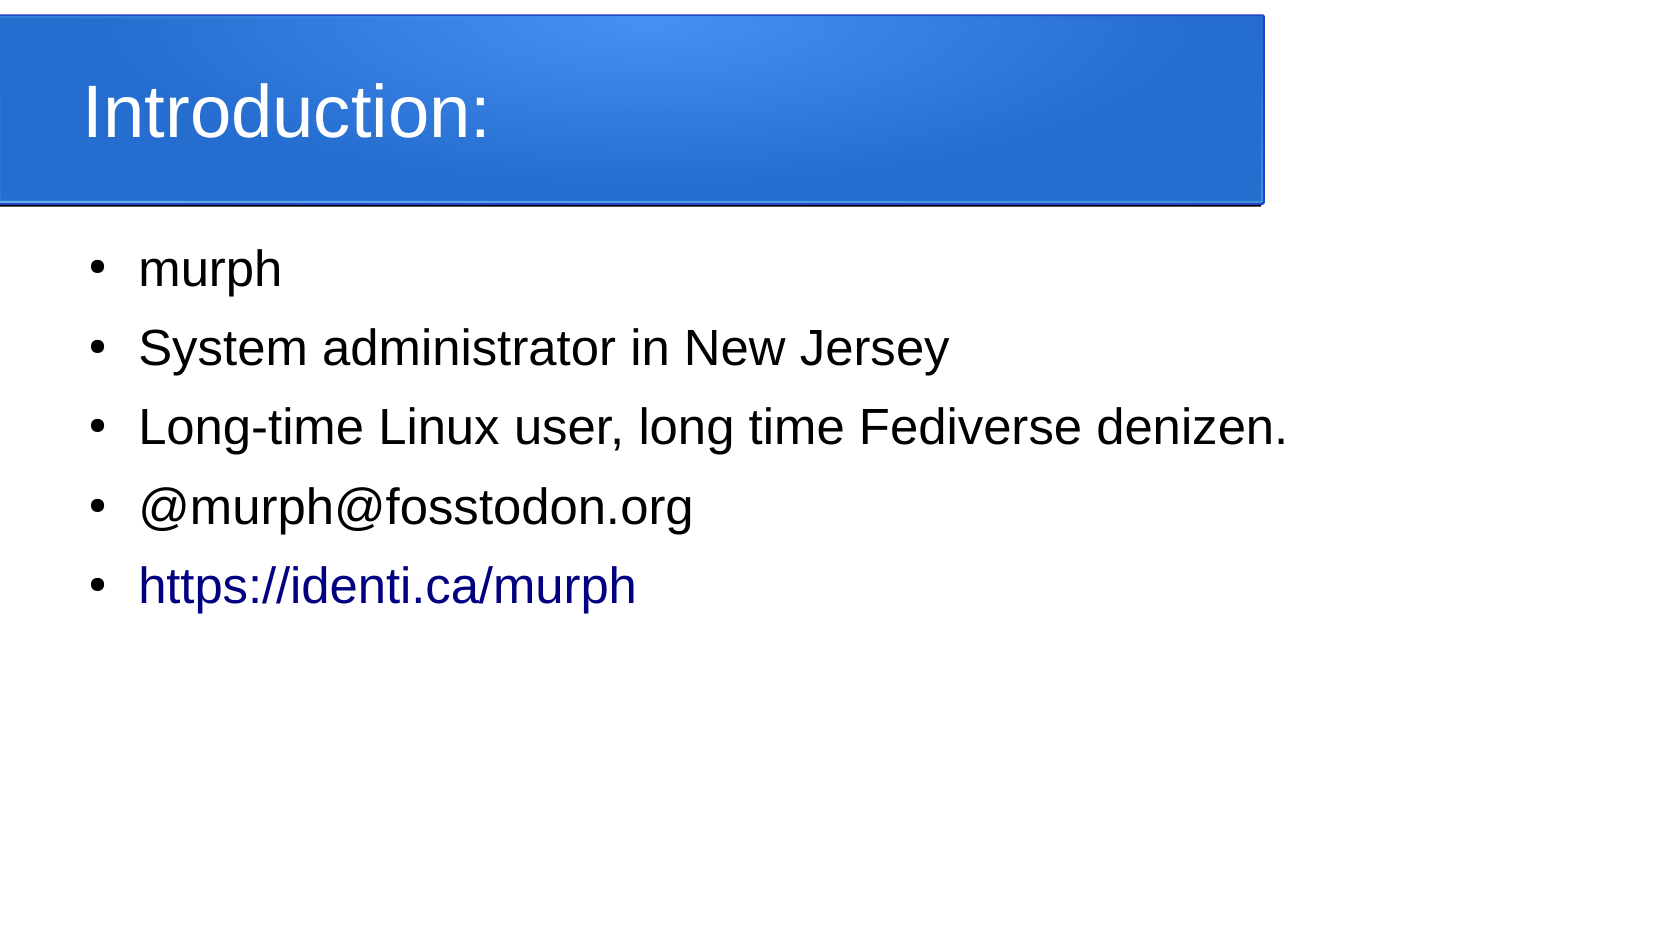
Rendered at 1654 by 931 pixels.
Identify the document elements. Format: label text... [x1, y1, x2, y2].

title Introduction: [82, 35, 1235, 189]
list murph System administrator in New Jersey Long-time Linux user, long time Fediverse denizen. @murph@fosstodon.org https://identi.ca/murph [71, 240, 1561, 616]
